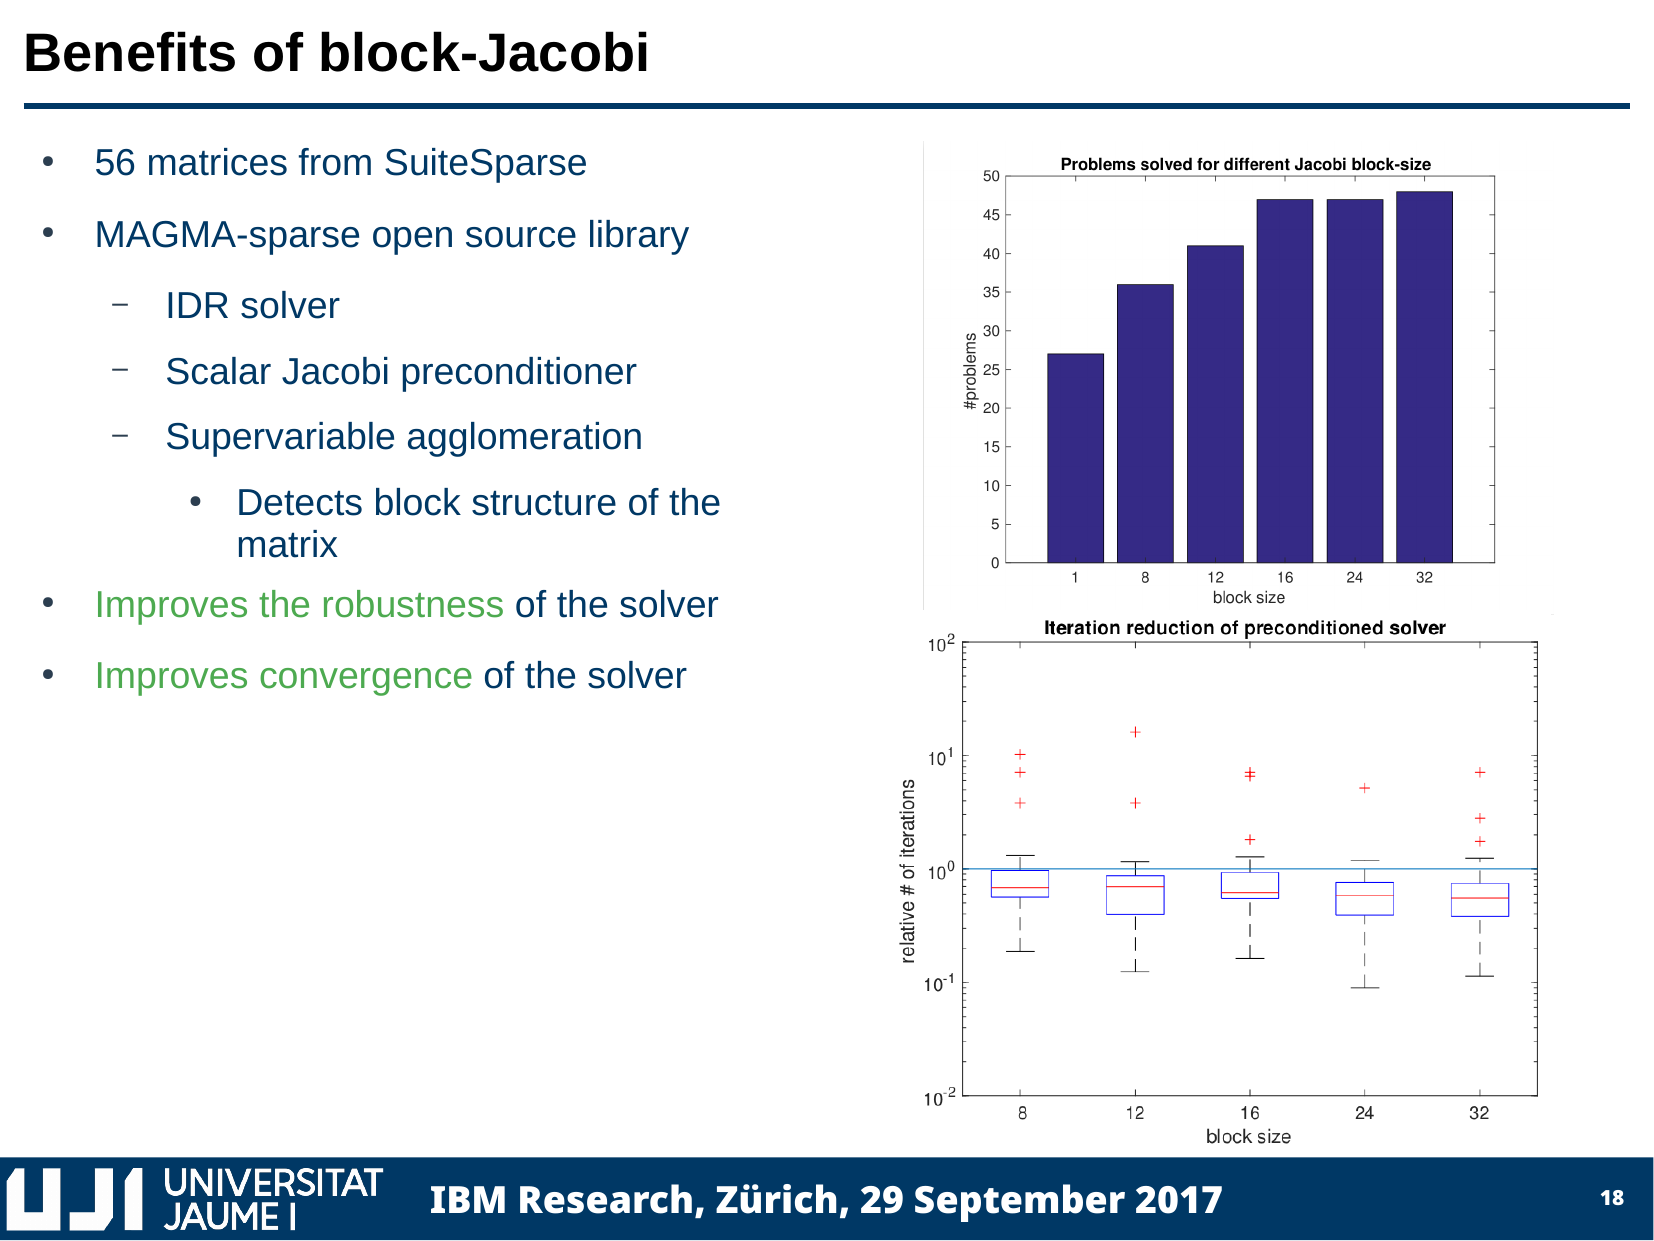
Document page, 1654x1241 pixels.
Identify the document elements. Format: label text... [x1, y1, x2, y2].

picture [0, 1158, 390, 1241]
title Benefits of block-Jacobi [23, 0, 1630, 107]
picture [885, 141, 1554, 1152]
list 56 matrices from SuiteSparse MAGMA-sparse open source library IDR solver Scalar Jacobi preconditioner Supervariable agglomeration Detects block structure of the matrix Improves the robustness of the solver Improves convergence of the solver [23, 141, 808, 1134]
